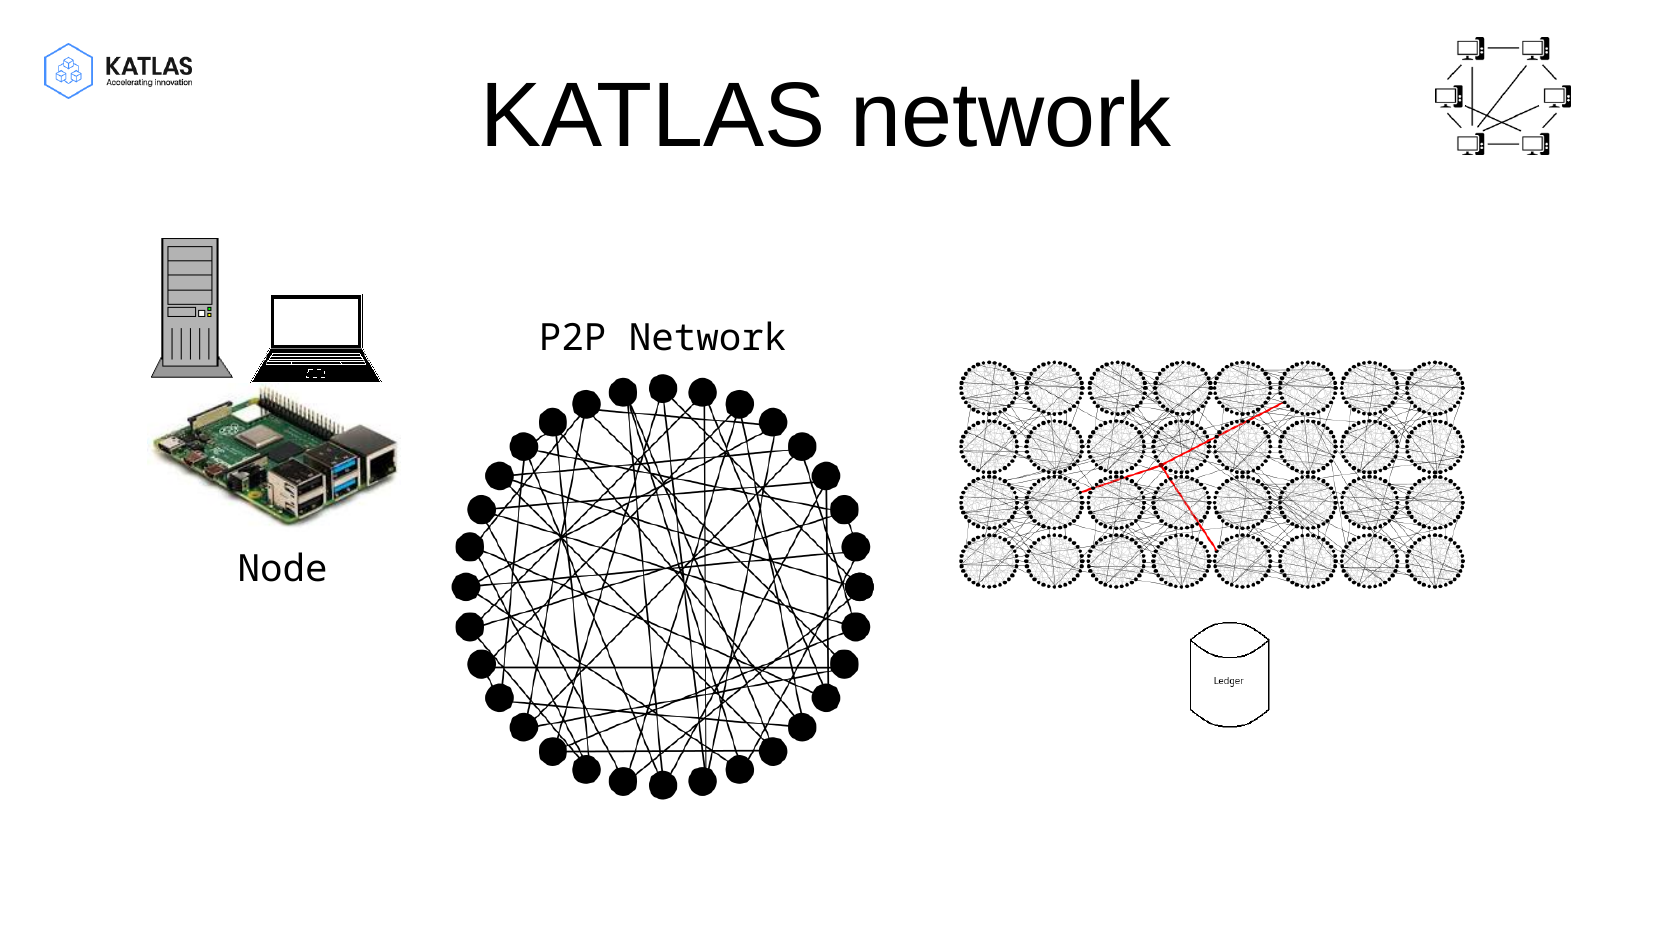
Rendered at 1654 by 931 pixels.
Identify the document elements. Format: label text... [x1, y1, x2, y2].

picture [1188, 620, 1270, 728]
picture [29, 37, 82, 103]
picture [442, 369, 879, 805]
picture [147, 236, 401, 532]
text_box P2P Network [523, 303, 849, 361]
picture [944, 354, 1477, 595]
text_box Node [222, 533, 337, 591]
title KATLAS network [82, 37, 1571, 193]
